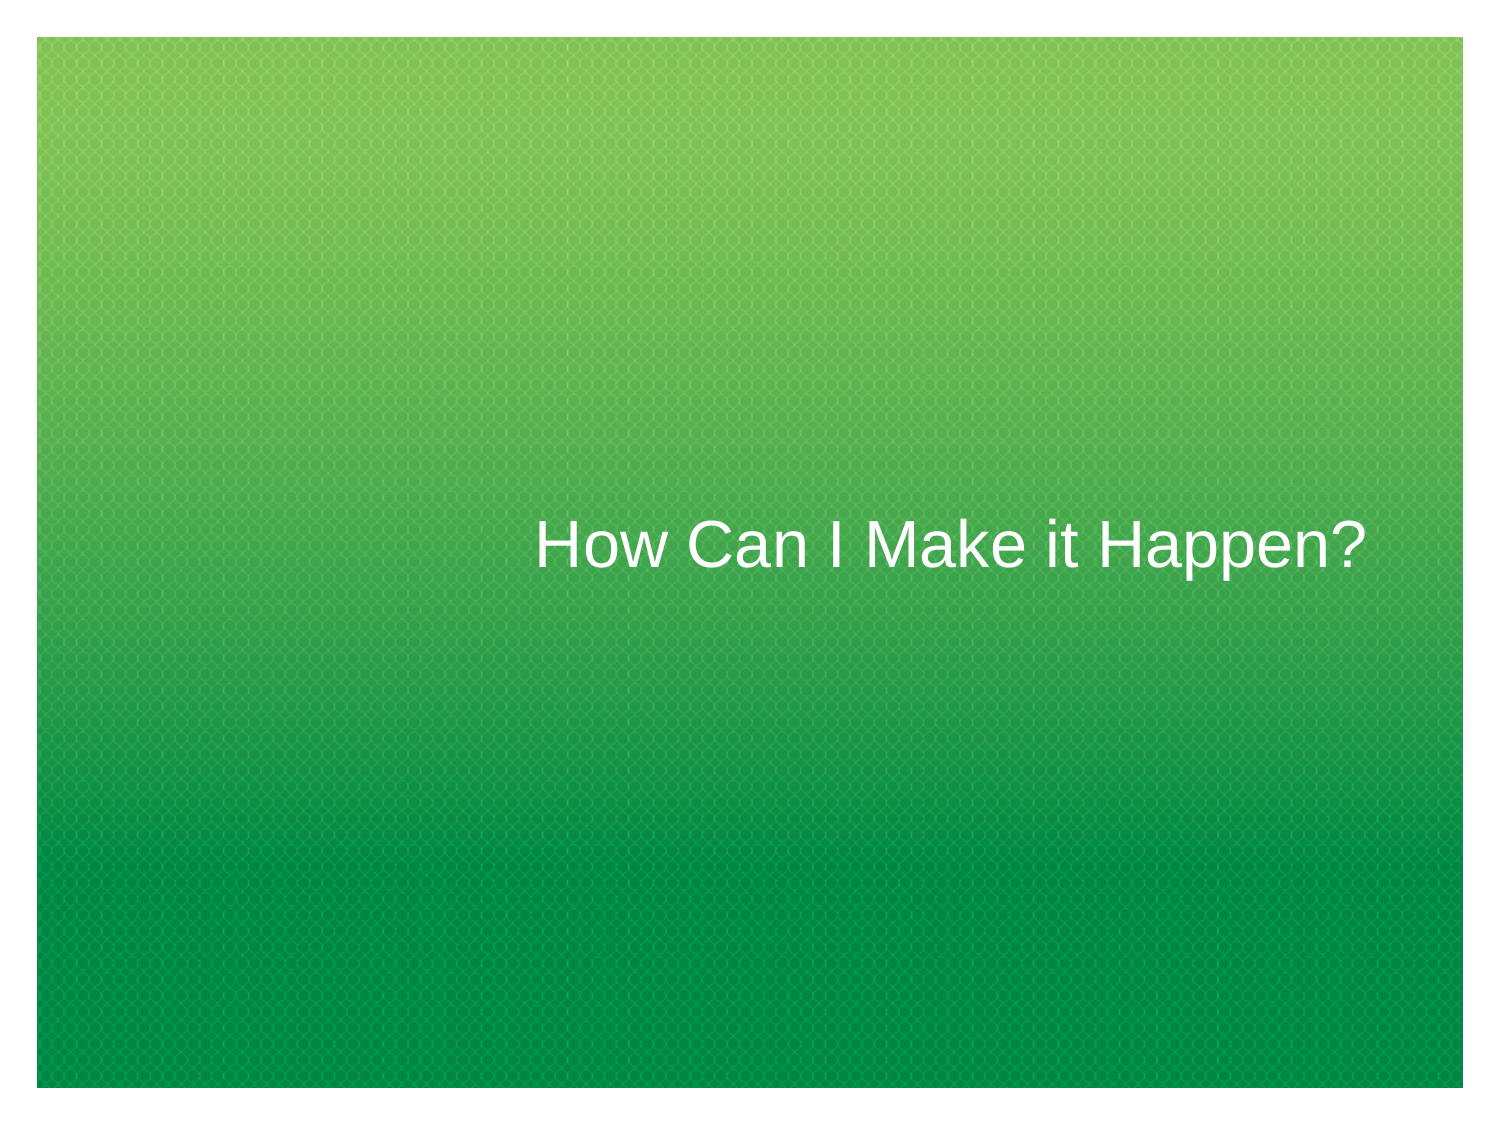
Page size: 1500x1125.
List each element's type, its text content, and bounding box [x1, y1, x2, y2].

picture [37, 37, 1463, 1088]
title How Can I Make it Happen? [135, 450, 1369, 638]
